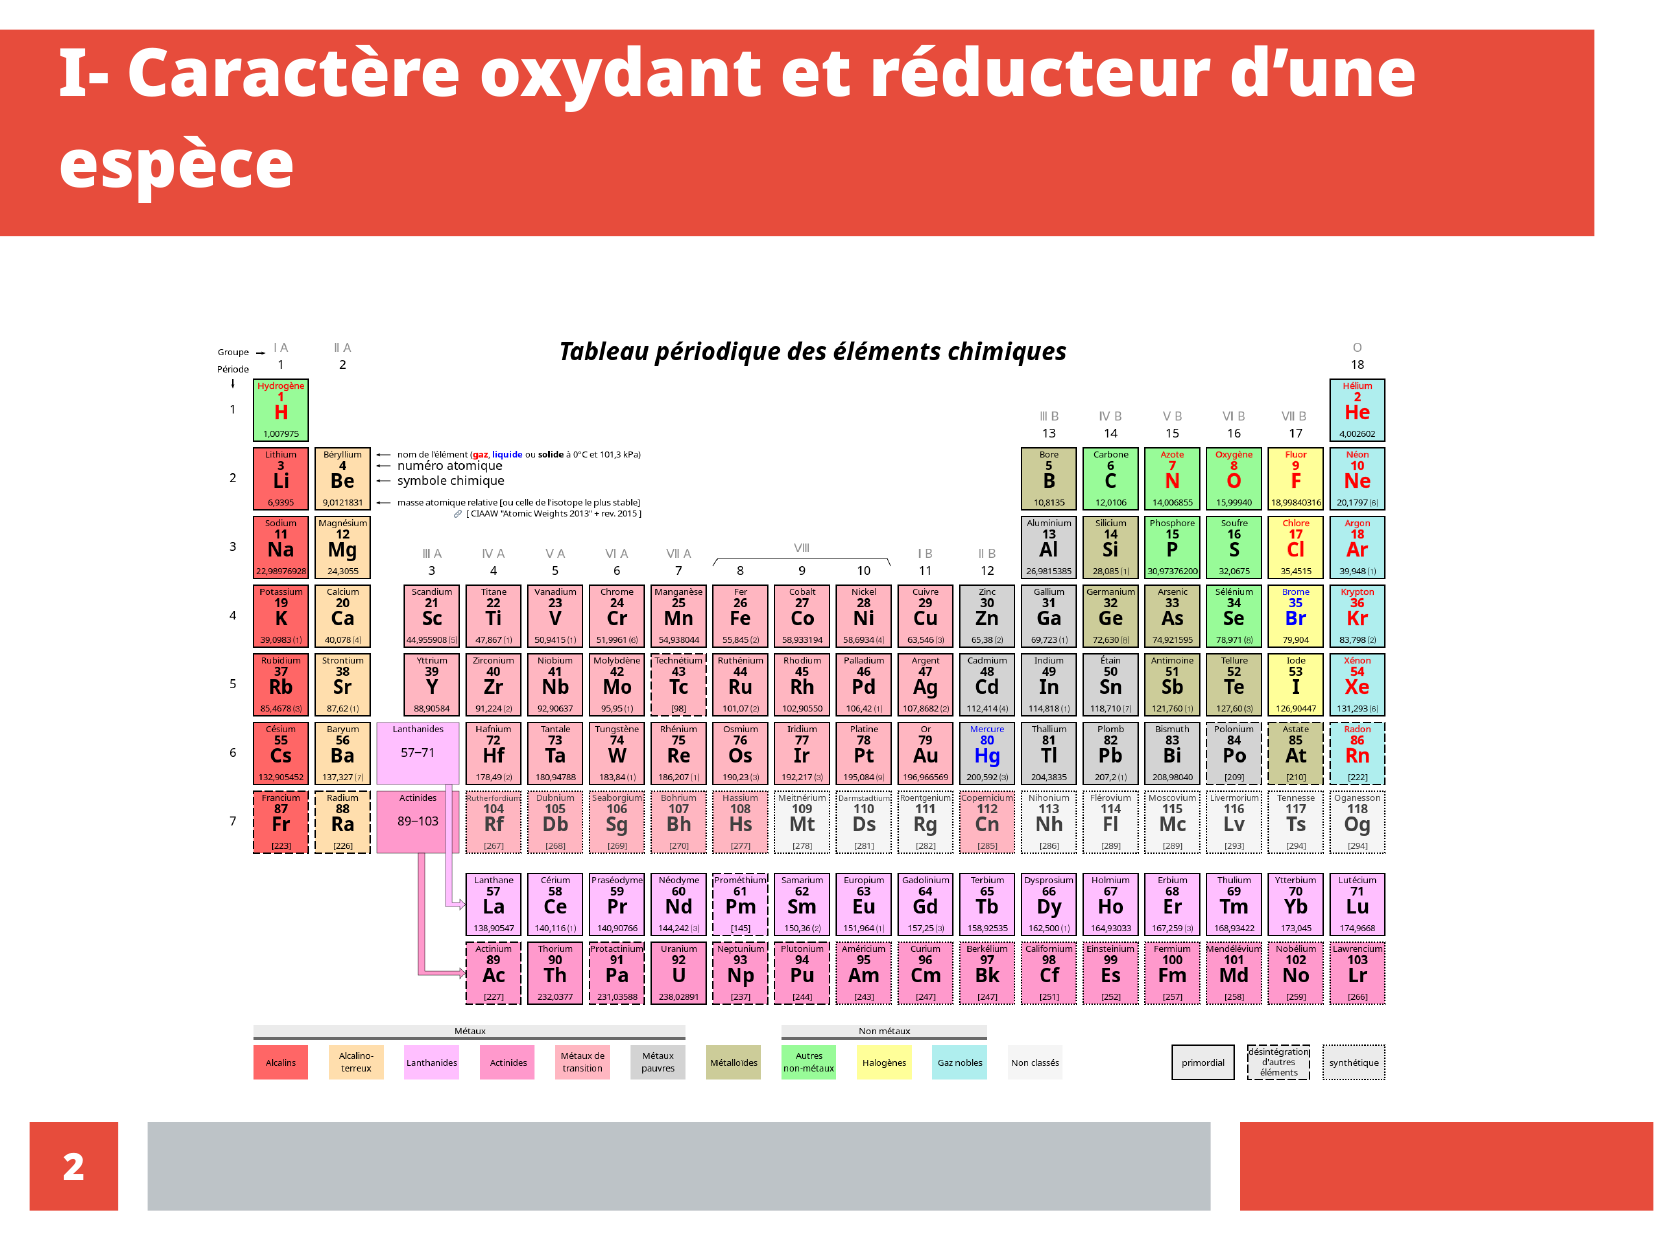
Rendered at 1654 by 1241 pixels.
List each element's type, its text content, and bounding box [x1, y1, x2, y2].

title I- Caractère oxydant et réducteur d’une espèce [59, 59, 1595, 207]
picture [212, 324, 1412, 1093]
